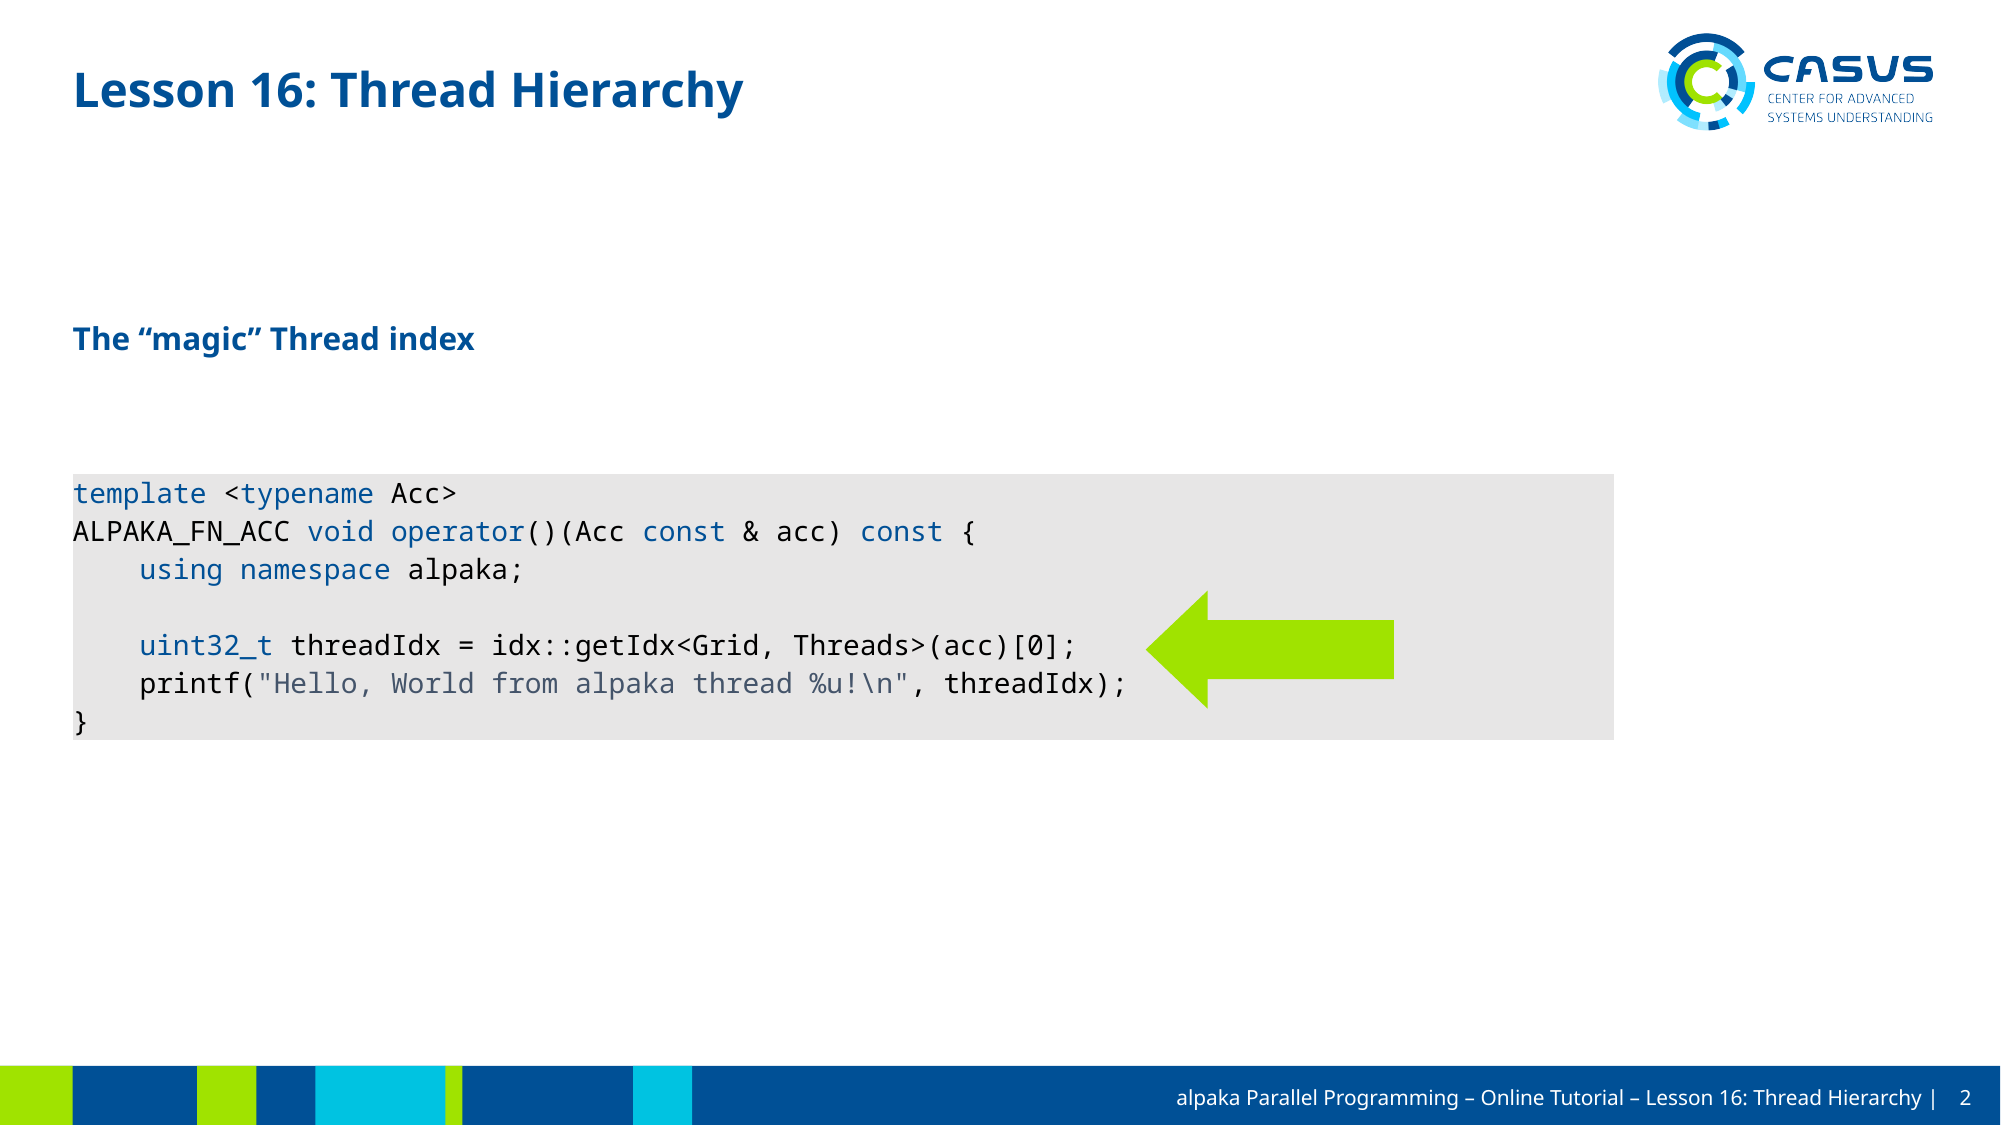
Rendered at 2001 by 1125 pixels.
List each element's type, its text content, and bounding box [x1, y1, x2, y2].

title Lesson 16: Thread Hierarchy [72, 54, 1620, 123]
text_box [1145, 590, 1394, 709]
picture [1658, 33, 1933, 131]
list The “magic” Thread index template <typename Acc> ALPAKA_FN_ACC void operator()(Acc const & acc) const { using namespace alpaka; uint32_t threadIdx = idx::getIdx<Grid, Threads>(acc)[0]; printf("Hello, World from alpaka thread %u!\n", threadIdx); } [72, 316, 1620, 979]
